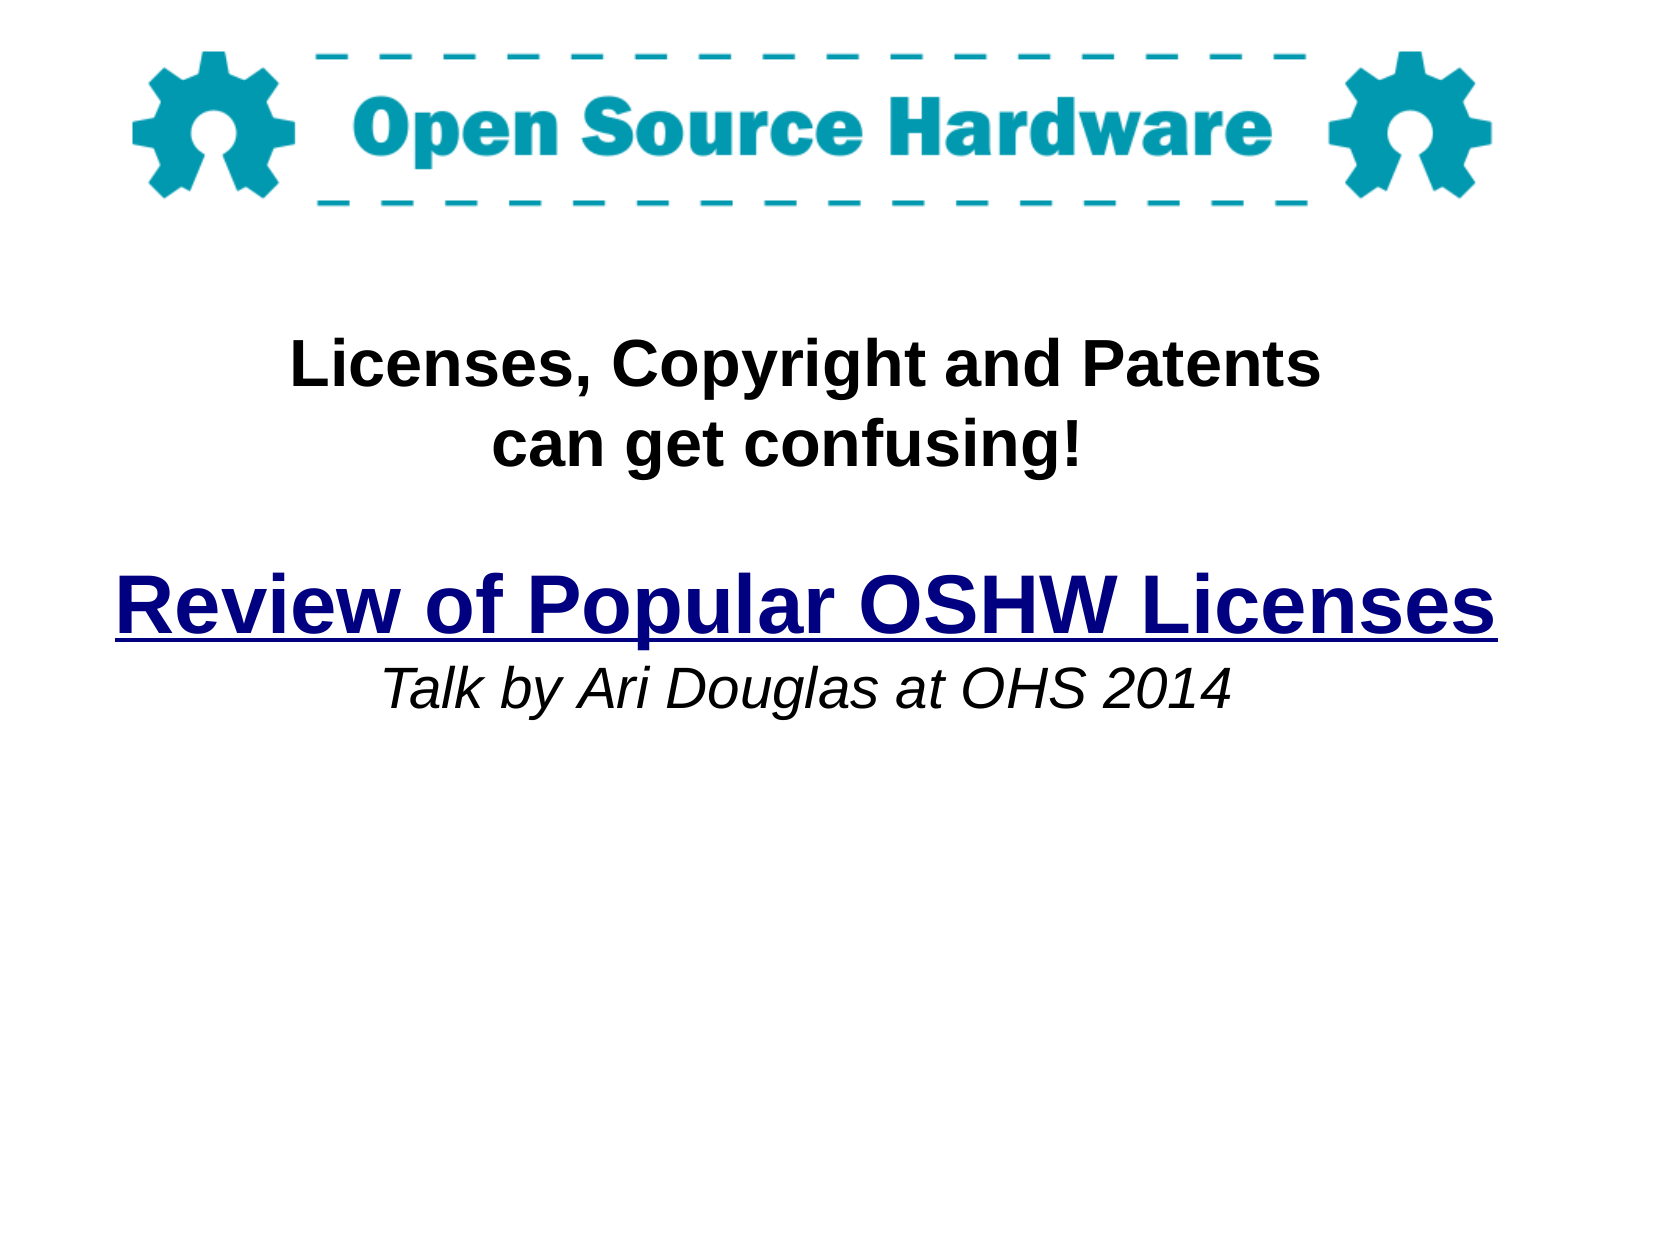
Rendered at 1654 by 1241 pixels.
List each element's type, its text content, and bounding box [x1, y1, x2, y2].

text_box Licenses, Copyright and Patents can get confusing! Review of Popular OSHW Licenses Talk by Ari Douglas at OHS 2014 [75, 239, 1538, 1185]
picture [114, 11, 1530, 240]
